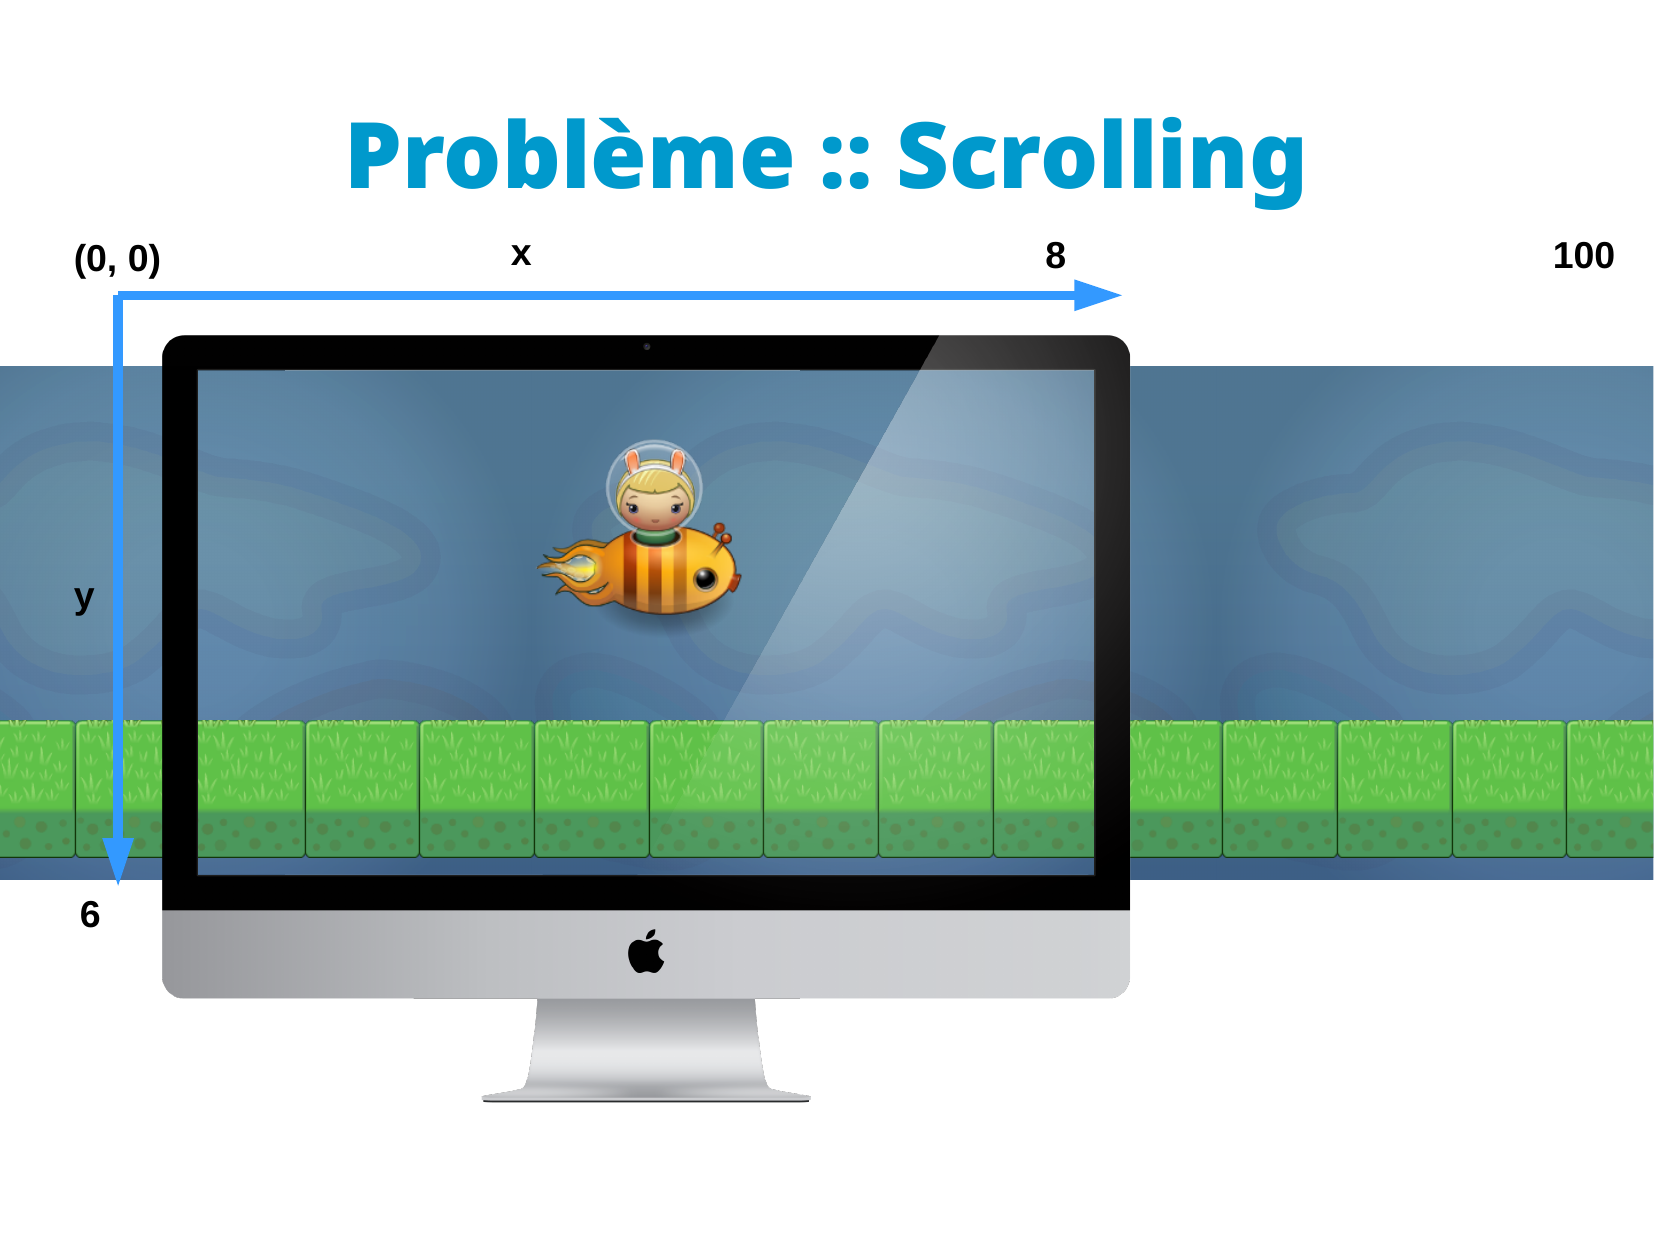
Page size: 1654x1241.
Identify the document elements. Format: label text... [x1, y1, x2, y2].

text_box y [59, 566, 107, 650]
text_box x [496, 224, 544, 308]
picture [121, 328, 1654, 1111]
text_box 8 [814, 226, 1081, 284]
picture [0, 366, 115, 880]
text_box (0, 0) [59, 230, 178, 290]
text_box 100 [1364, 226, 1630, 284]
text_box 6 [64, 885, 156, 945]
title Problème :: Scrolling [82, 49, 1571, 257]
